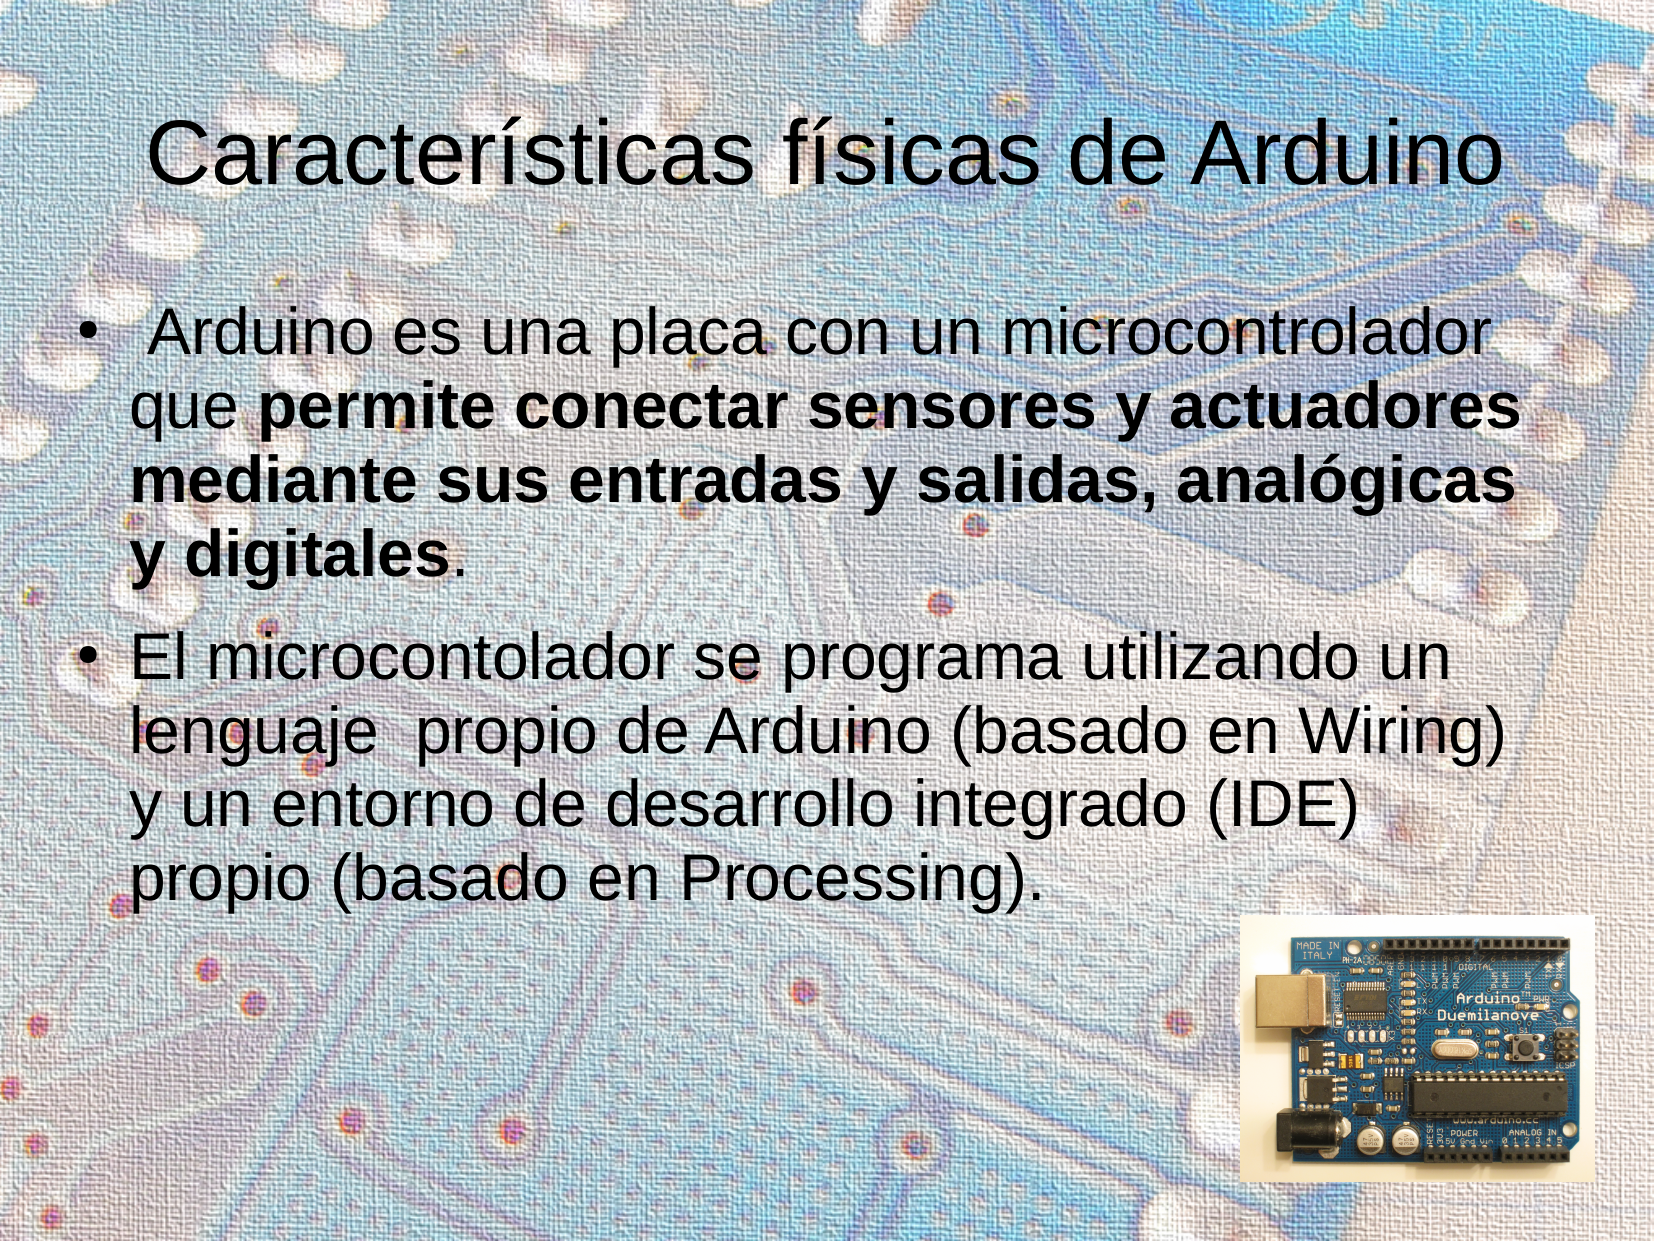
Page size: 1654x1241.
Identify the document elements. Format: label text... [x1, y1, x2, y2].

picture [0, 0, 1654, 1241]
title Características físicas de Arduino [82, 49, 1571, 257]
list Arduino es una placa con un microcontrolador que permite conectar sensores y actuadores mediante sus entradas y salidas, analógicas y digitales. El microcontolador se programa utilizando un lenguaje propio de Arduino (basado en Wiring) y un entorno de desarrollo integrado (IDE) propio (basado en Processing). [59, 295, 1548, 916]
